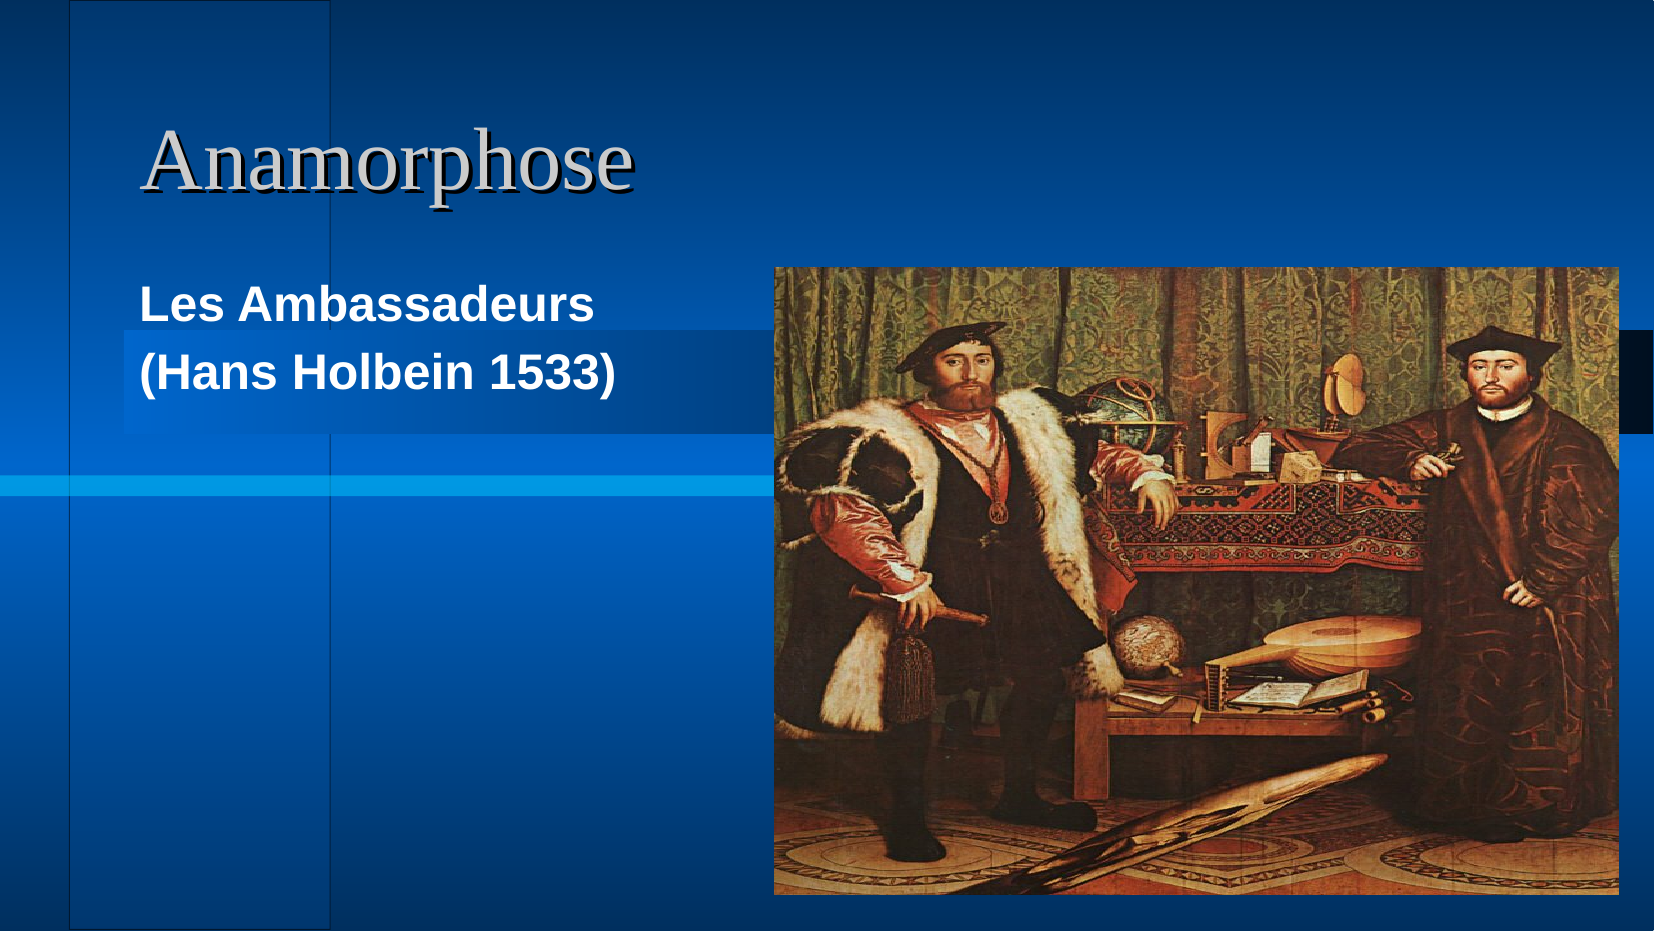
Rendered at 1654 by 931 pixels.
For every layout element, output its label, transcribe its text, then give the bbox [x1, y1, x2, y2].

picture [774, 267, 1619, 895]
list Les Ambassadeurs (Hans Holbein 1533) [124, 268, 774, 827]
title Anamorphose [124, 82, 1530, 238]
